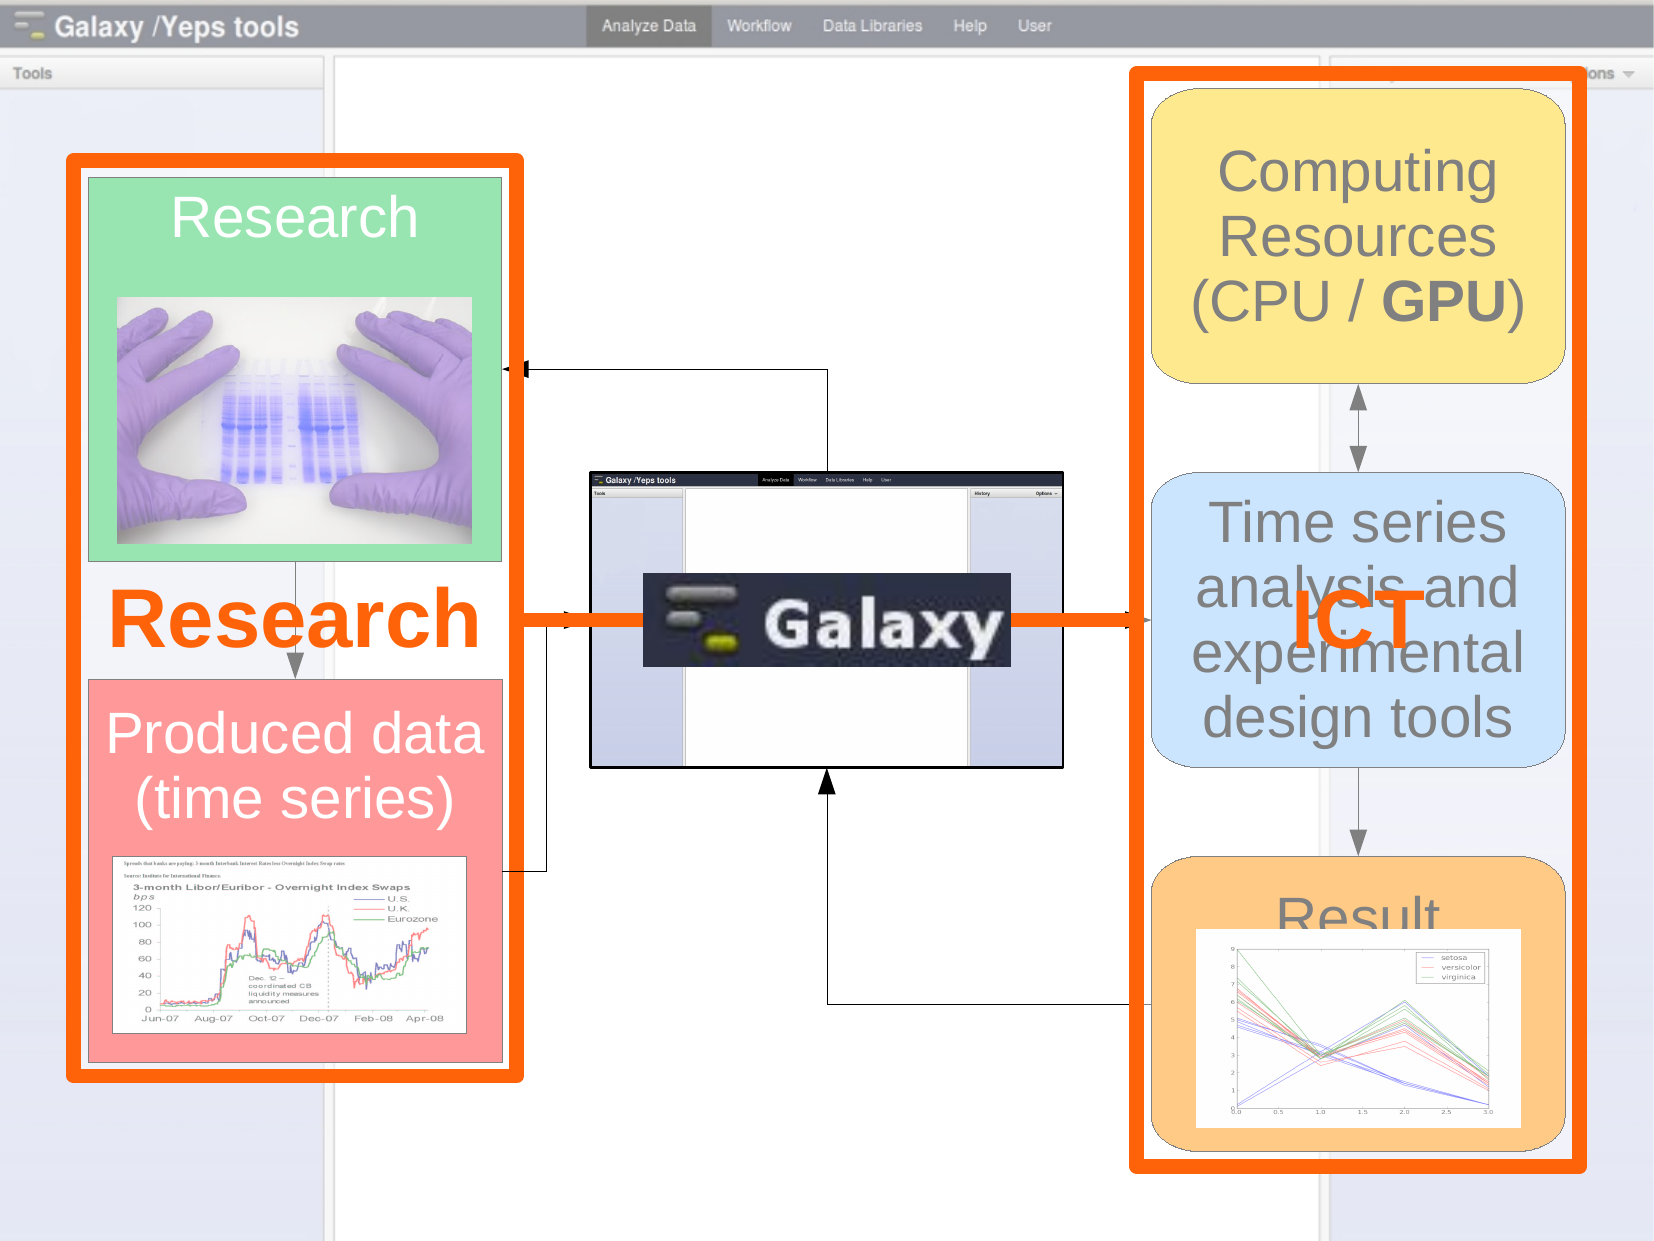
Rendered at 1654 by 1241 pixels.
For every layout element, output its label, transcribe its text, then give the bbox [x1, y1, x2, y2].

picture [0, 0, 1654, 1241]
text_box ICT [1144, 81, 1572, 1159]
text_box [590, 472, 1063, 768]
text_box Research [81, 168, 509, 1069]
